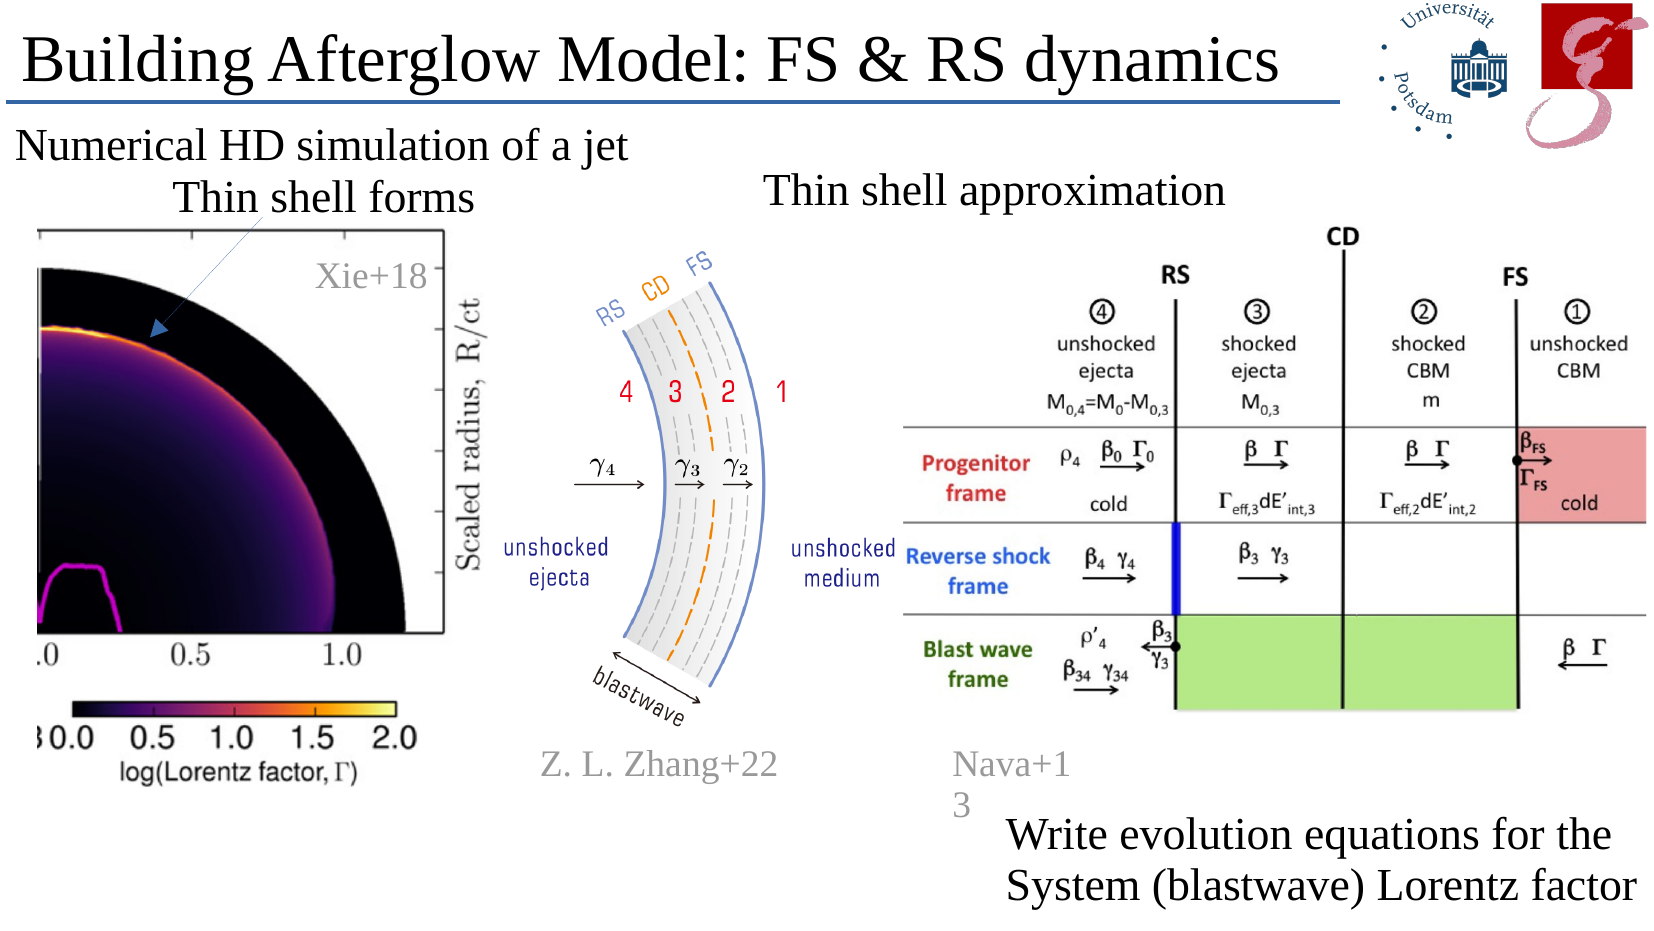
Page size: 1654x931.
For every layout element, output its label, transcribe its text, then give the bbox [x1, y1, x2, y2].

picture [37, 225, 490, 788]
picture [501, 224, 1654, 729]
text_box Z. L. Zhang+22 [525, 735, 793, 788]
text_box Numerical HD simulation of a jet [0, 112, 644, 174]
text_box Thin shell forms [157, 164, 490, 226]
text_box Thin shell approximation [748, 157, 1240, 219]
picture [1375, 0, 1654, 154]
text_box Write evolution equations for the System (blastwave) Lorentz factor [990, 801, 1654, 908]
title Building Afterglow Model: FS & RS dynamics [20, 0, 1375, 118]
text_box Nava+13 [937, 735, 1102, 788]
text_box Xie+18 [300, 247, 443, 301]
